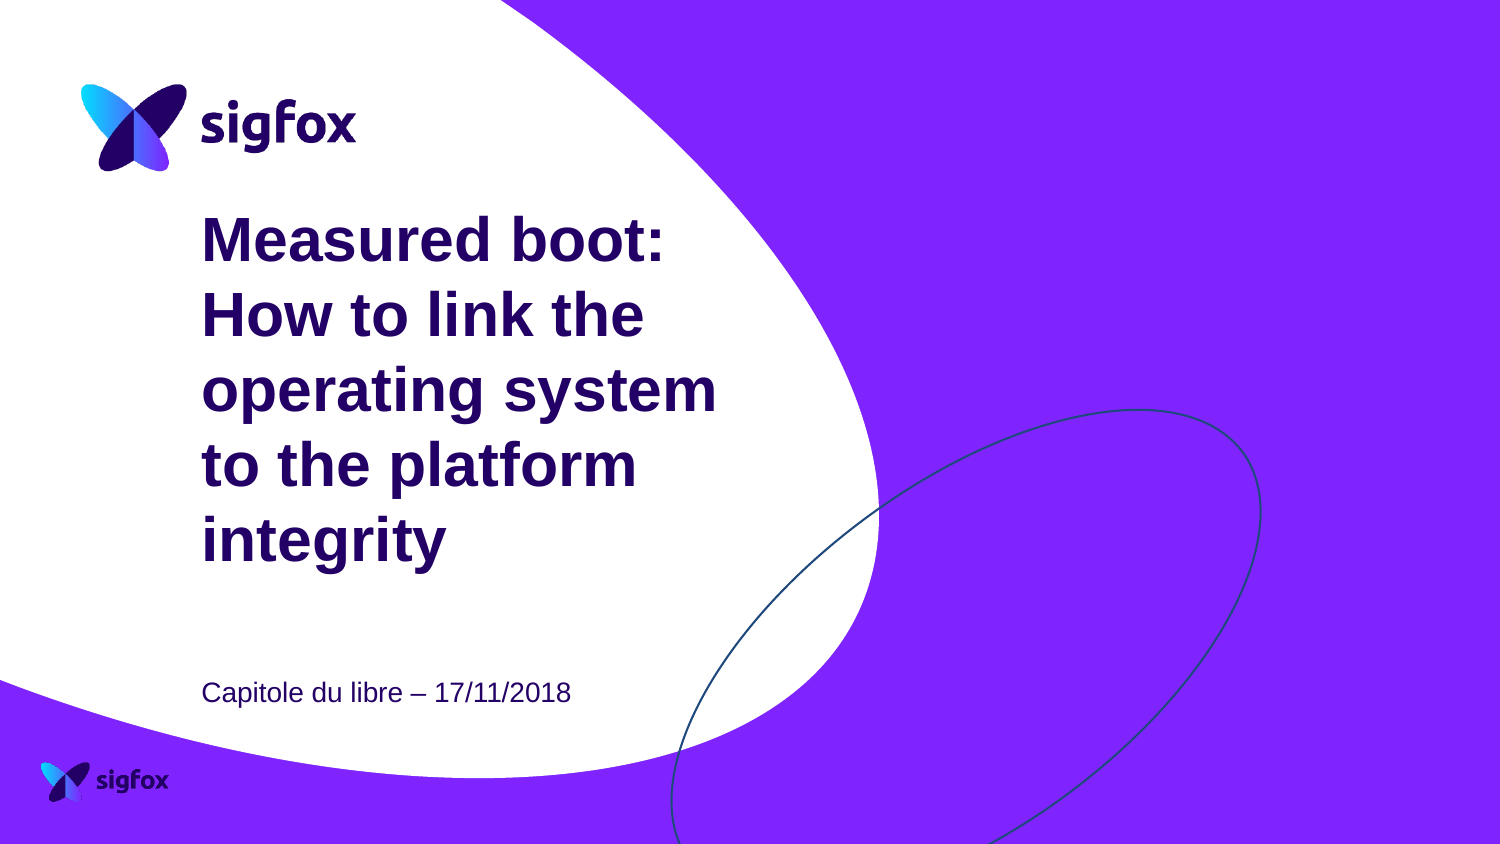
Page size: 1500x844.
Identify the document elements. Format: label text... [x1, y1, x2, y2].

picture [36, 760, 174, 803]
text_box Measured boot: How to link the operating system to the platform integrity [201, 198, 727, 523]
picture [71, 80, 368, 174]
text_box Capitole du libre – 17/11/2018 [201, 546, 727, 614]
